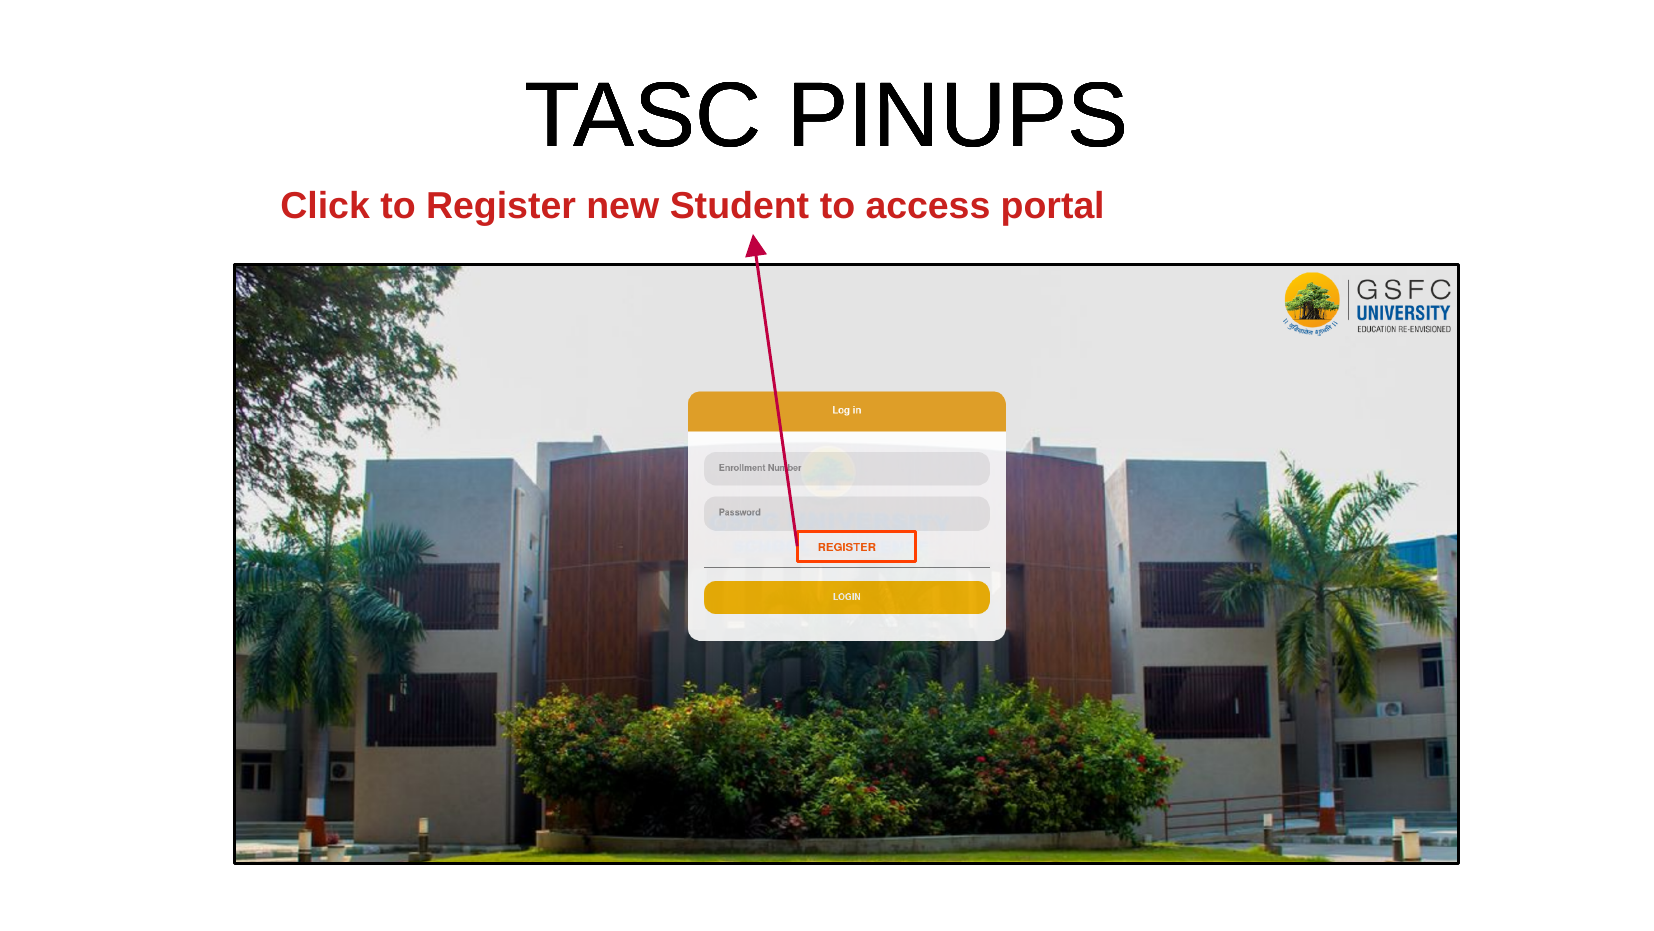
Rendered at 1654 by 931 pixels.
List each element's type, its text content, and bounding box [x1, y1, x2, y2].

title TASC PINUPS [82, 37, 1571, 193]
picture [236, 265, 1457, 863]
picture [799, 533, 914, 560]
text_box Click to Register new Student to access portal [265, 177, 1241, 234]
